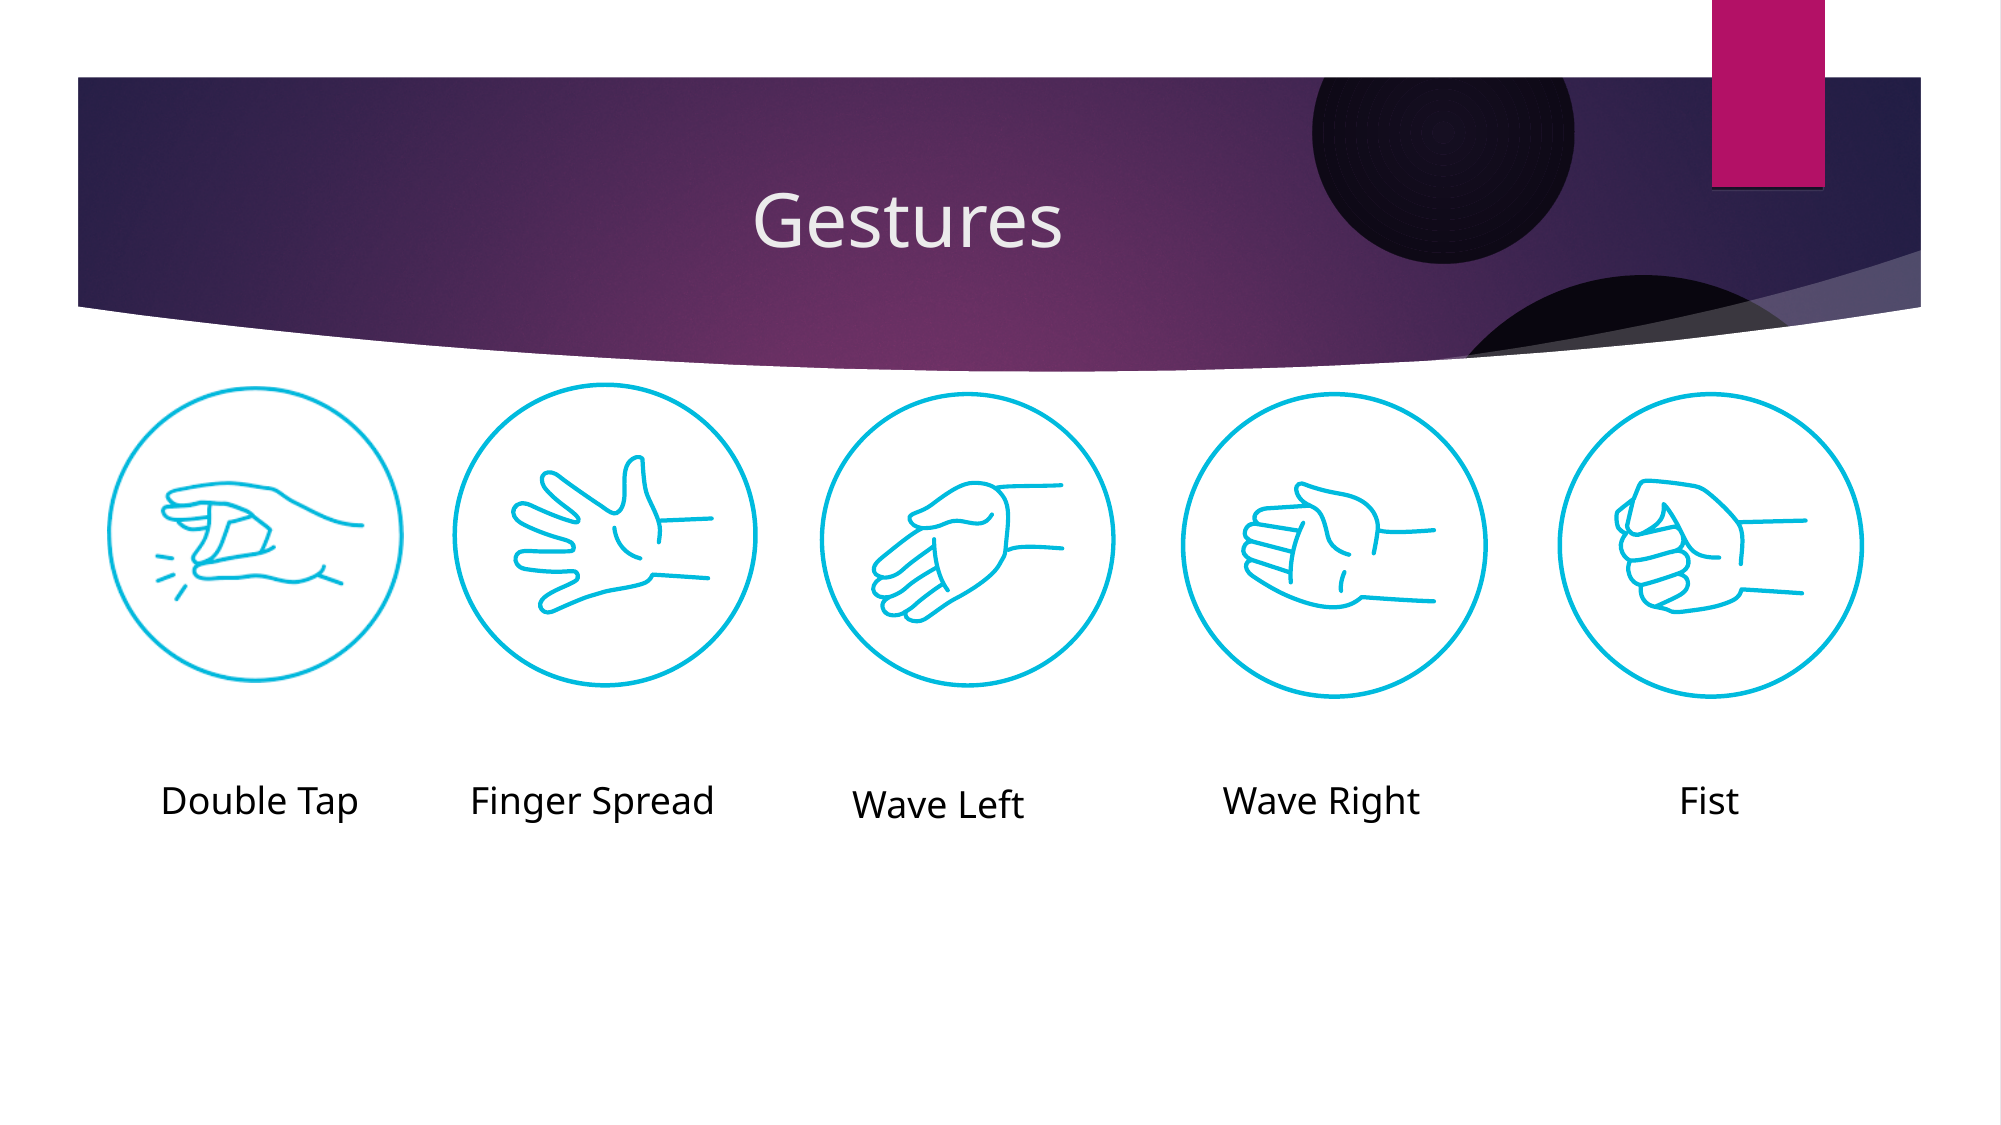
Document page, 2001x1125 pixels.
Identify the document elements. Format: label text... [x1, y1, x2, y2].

text_box Double Tap [145, 769, 421, 831]
picture [1179, 391, 1488, 699]
text_box Wave Right [1207, 769, 1449, 831]
picture [450, 382, 758, 688]
text_box Wave Left [837, 773, 1053, 835]
text_box Finger Spread [454, 769, 739, 831]
text_box Fist [1663, 769, 1748, 831]
picture [819, 391, 1118, 688]
title Gestures [189, 159, 1627, 276]
picture [1557, 391, 1865, 699]
picture [107, 386, 404, 683]
